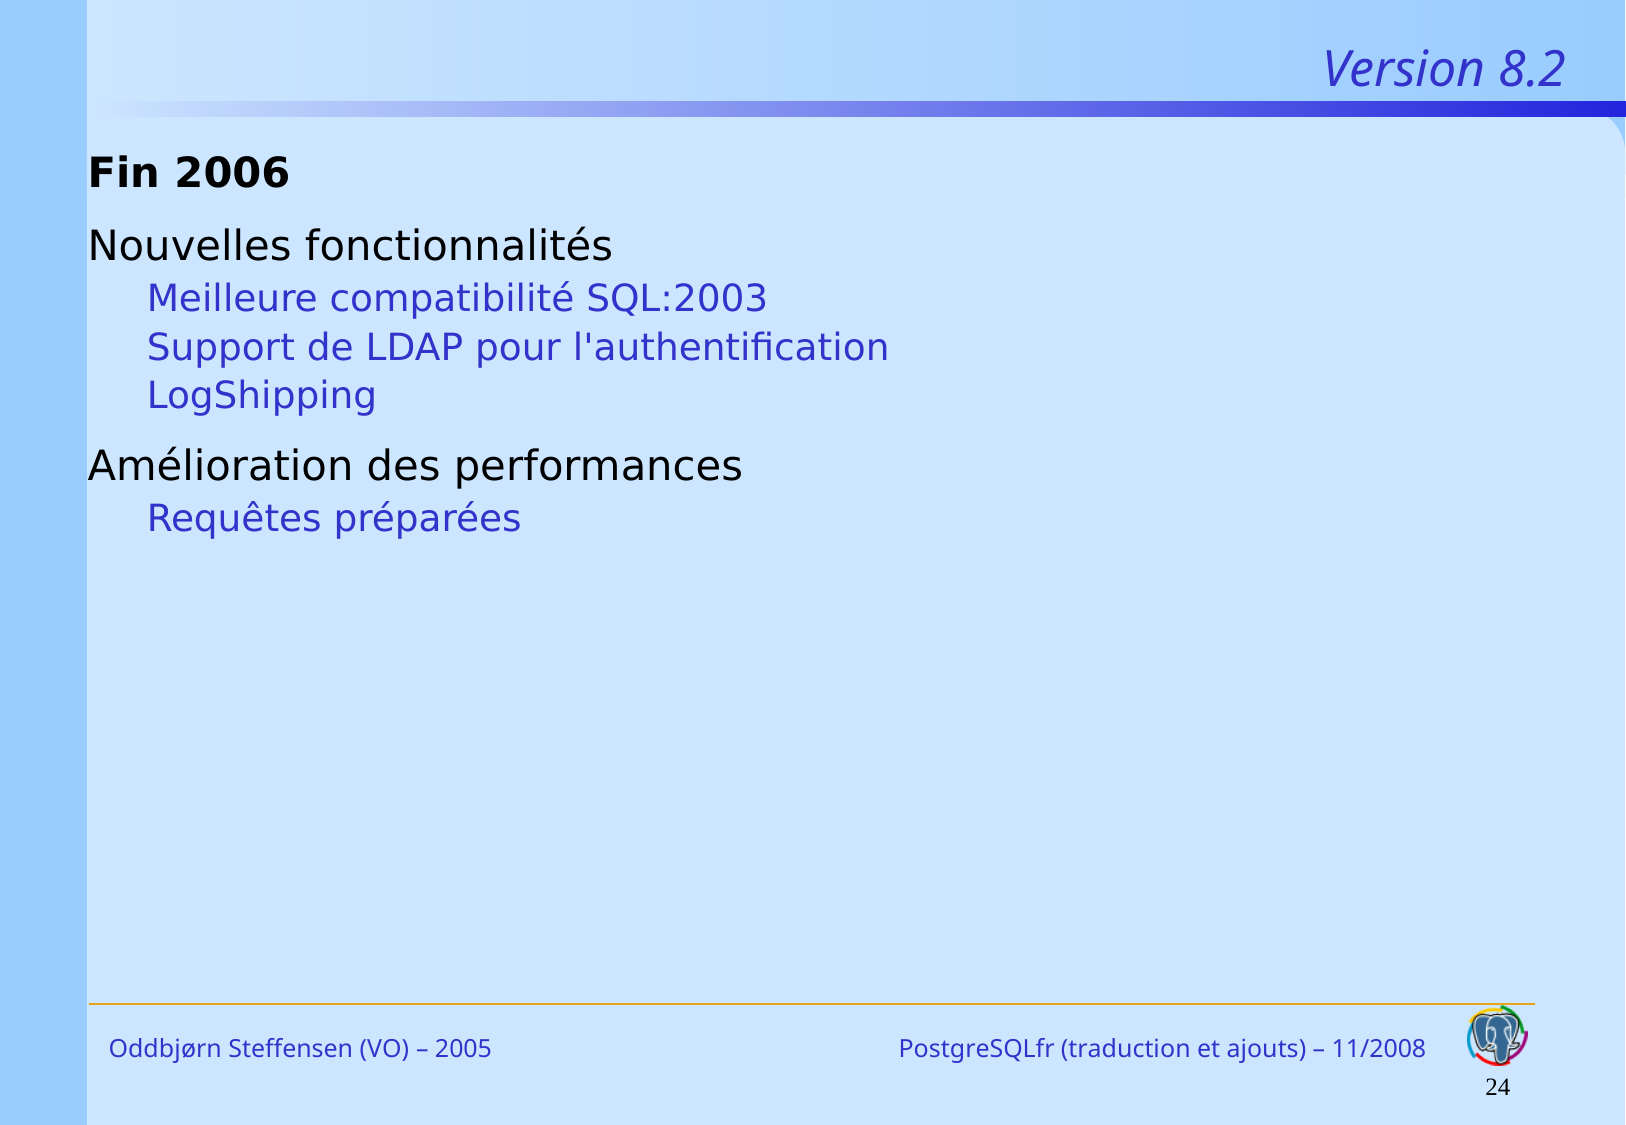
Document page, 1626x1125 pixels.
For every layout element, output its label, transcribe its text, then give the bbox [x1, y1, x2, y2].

list Fin 2006 Nouvelles fonctionnalités Meilleure compatibilité SQL:2003 Support de LDAP pour l'authentification LogShipping Amélioration des performances Requêtes préparées [87, 148, 1521, 954]
title Version 8.2 [172, 0, 1567, 134]
picture [1467, 1005, 1528, 1066]
